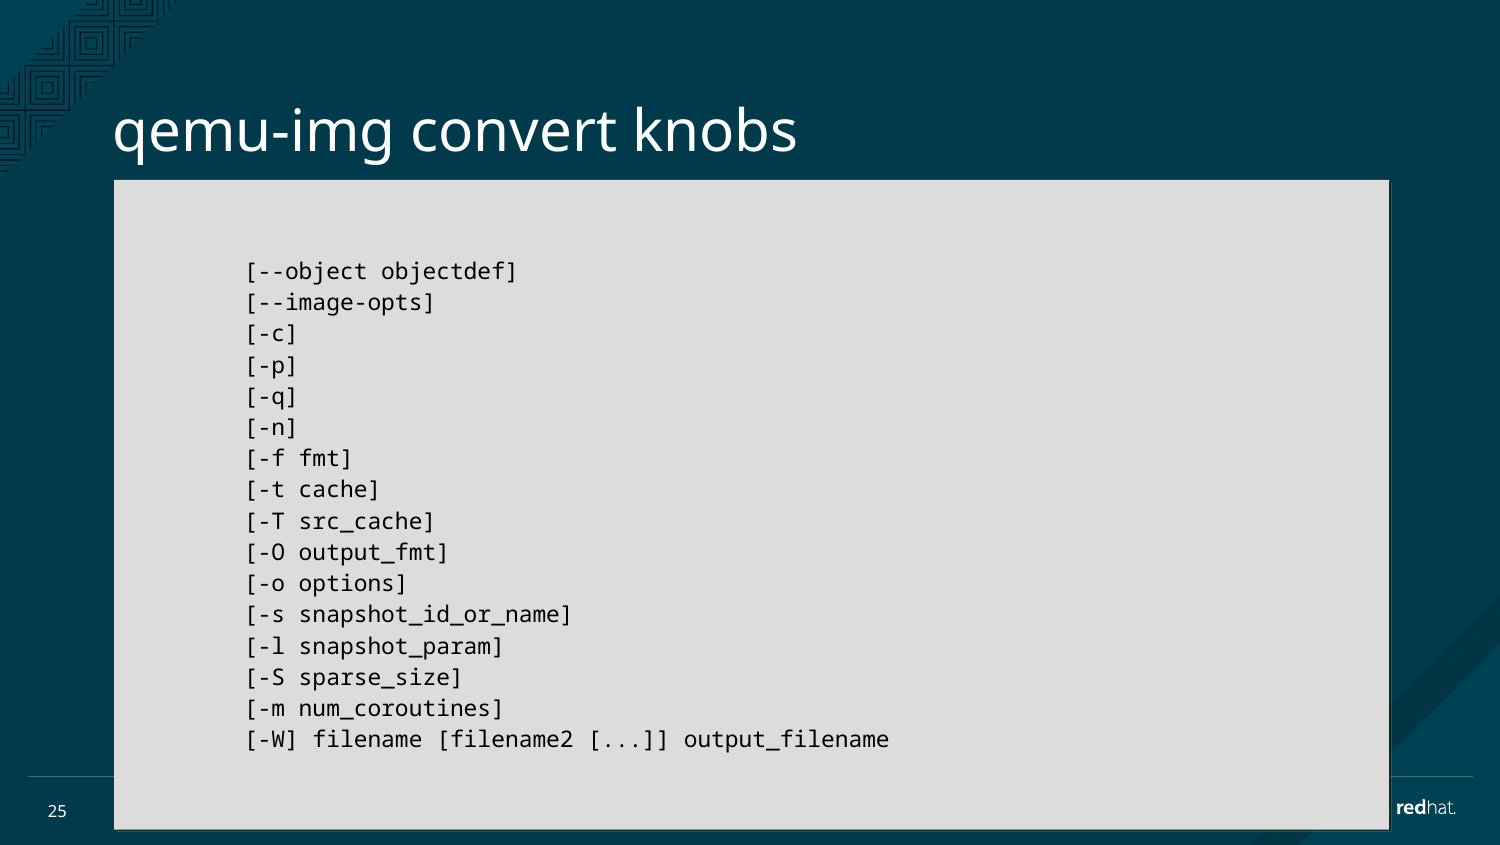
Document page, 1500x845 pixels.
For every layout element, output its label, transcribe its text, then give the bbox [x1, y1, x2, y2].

text_box [--object objectdef] [--image-opts] [-c] [-p] [-q] [-n] [-f fmt] [-t cache] [-T src_cache] [-O output_fmt] [-o options] [-s snapshot_id_or_name] [-l snapshot_param] [-S sparse_size] [-m num_coroutines] [-W] filename [filename2 [...]] output_filename [114, 179, 1390, 755]
picture [99, 38, 103, 49]
title qemu-img convert knobs [112, 0, 1388, 169]
